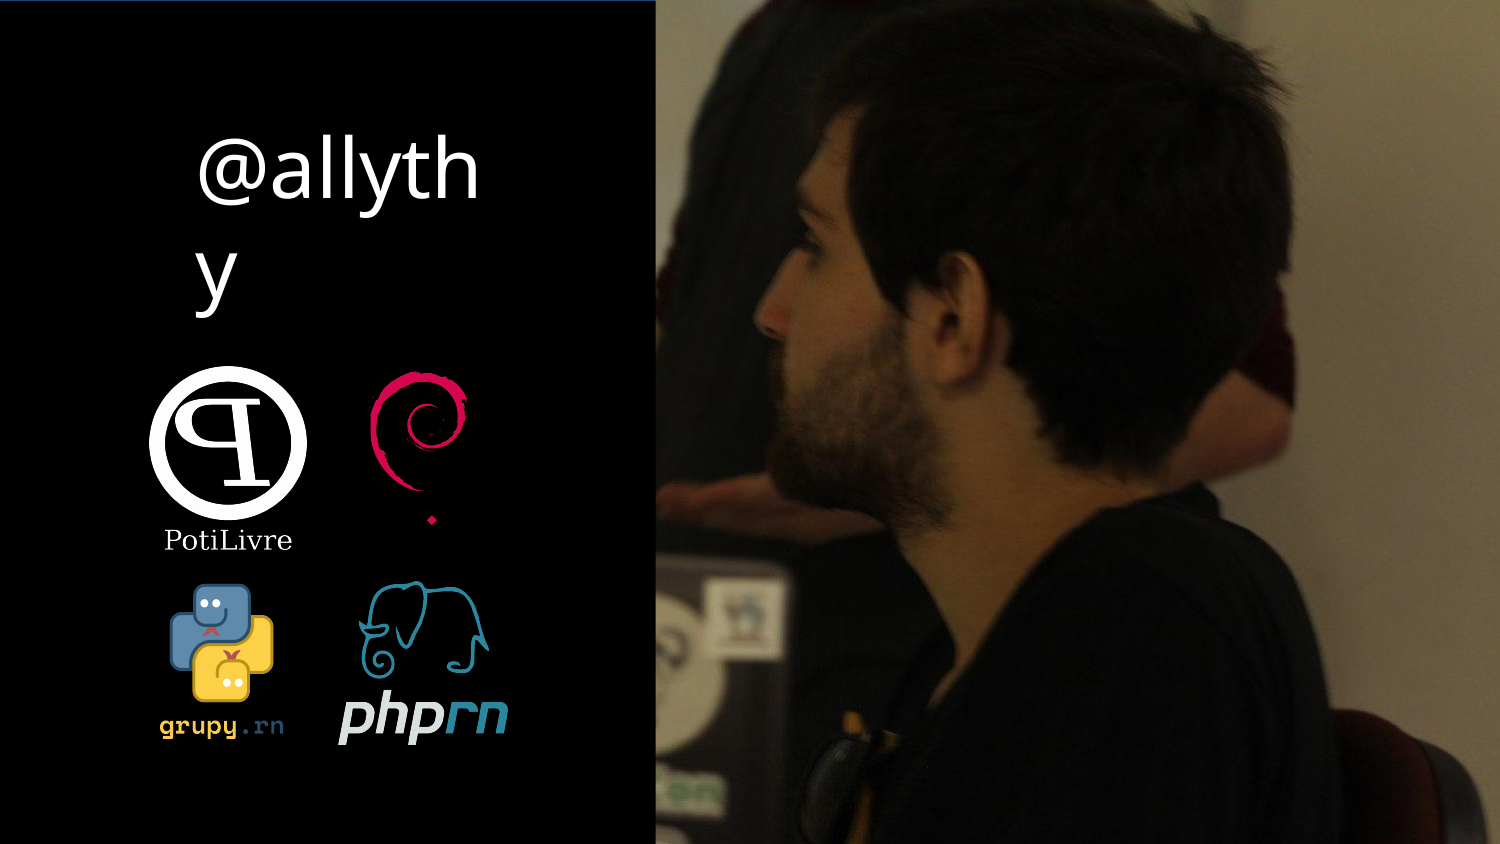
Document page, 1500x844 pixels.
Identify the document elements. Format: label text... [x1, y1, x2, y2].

text_box @allythy [180, 100, 508, 207]
picture [345, 370, 495, 564]
picture [141, 578, 302, 743]
text_box [0, 0, 655, 844]
picture [655, 0, 1500, 844]
picture [338, 581, 508, 745]
picture [149, 366, 307, 550]
